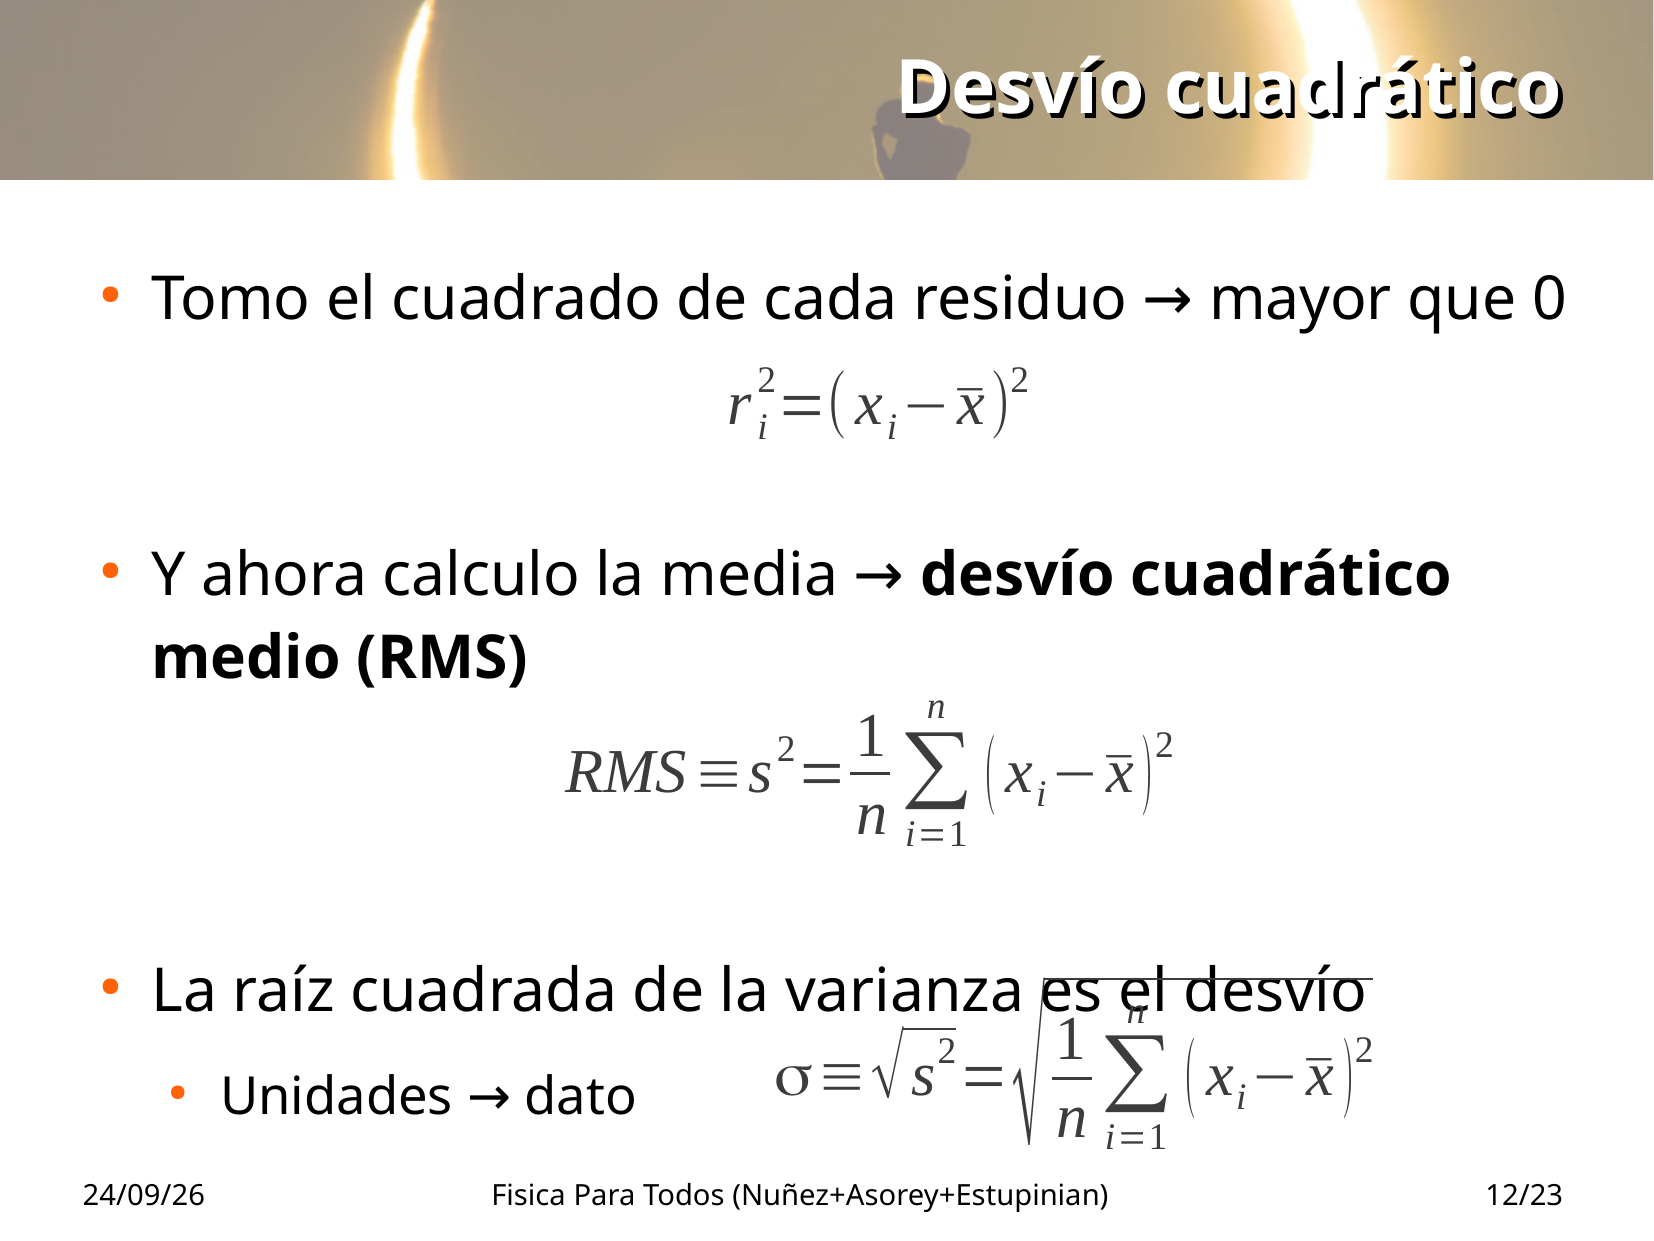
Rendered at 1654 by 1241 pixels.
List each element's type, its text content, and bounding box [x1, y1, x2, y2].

chart [555, 686, 1181, 856]
chart [719, 360, 1036, 448]
chart [768, 975, 1381, 1159]
title Desvío cuadrático [75, 19, 1564, 151]
picture [0, 0, 1654, 180]
list Tomo el cuadrado de cada residuo → mayor que 0 Y ahora calculo la media → desvío cuadrático medio (RMS) La raíz cuadrada de la varianza es el desvío Unidades → dato [82, 255, 1571, 1156]
